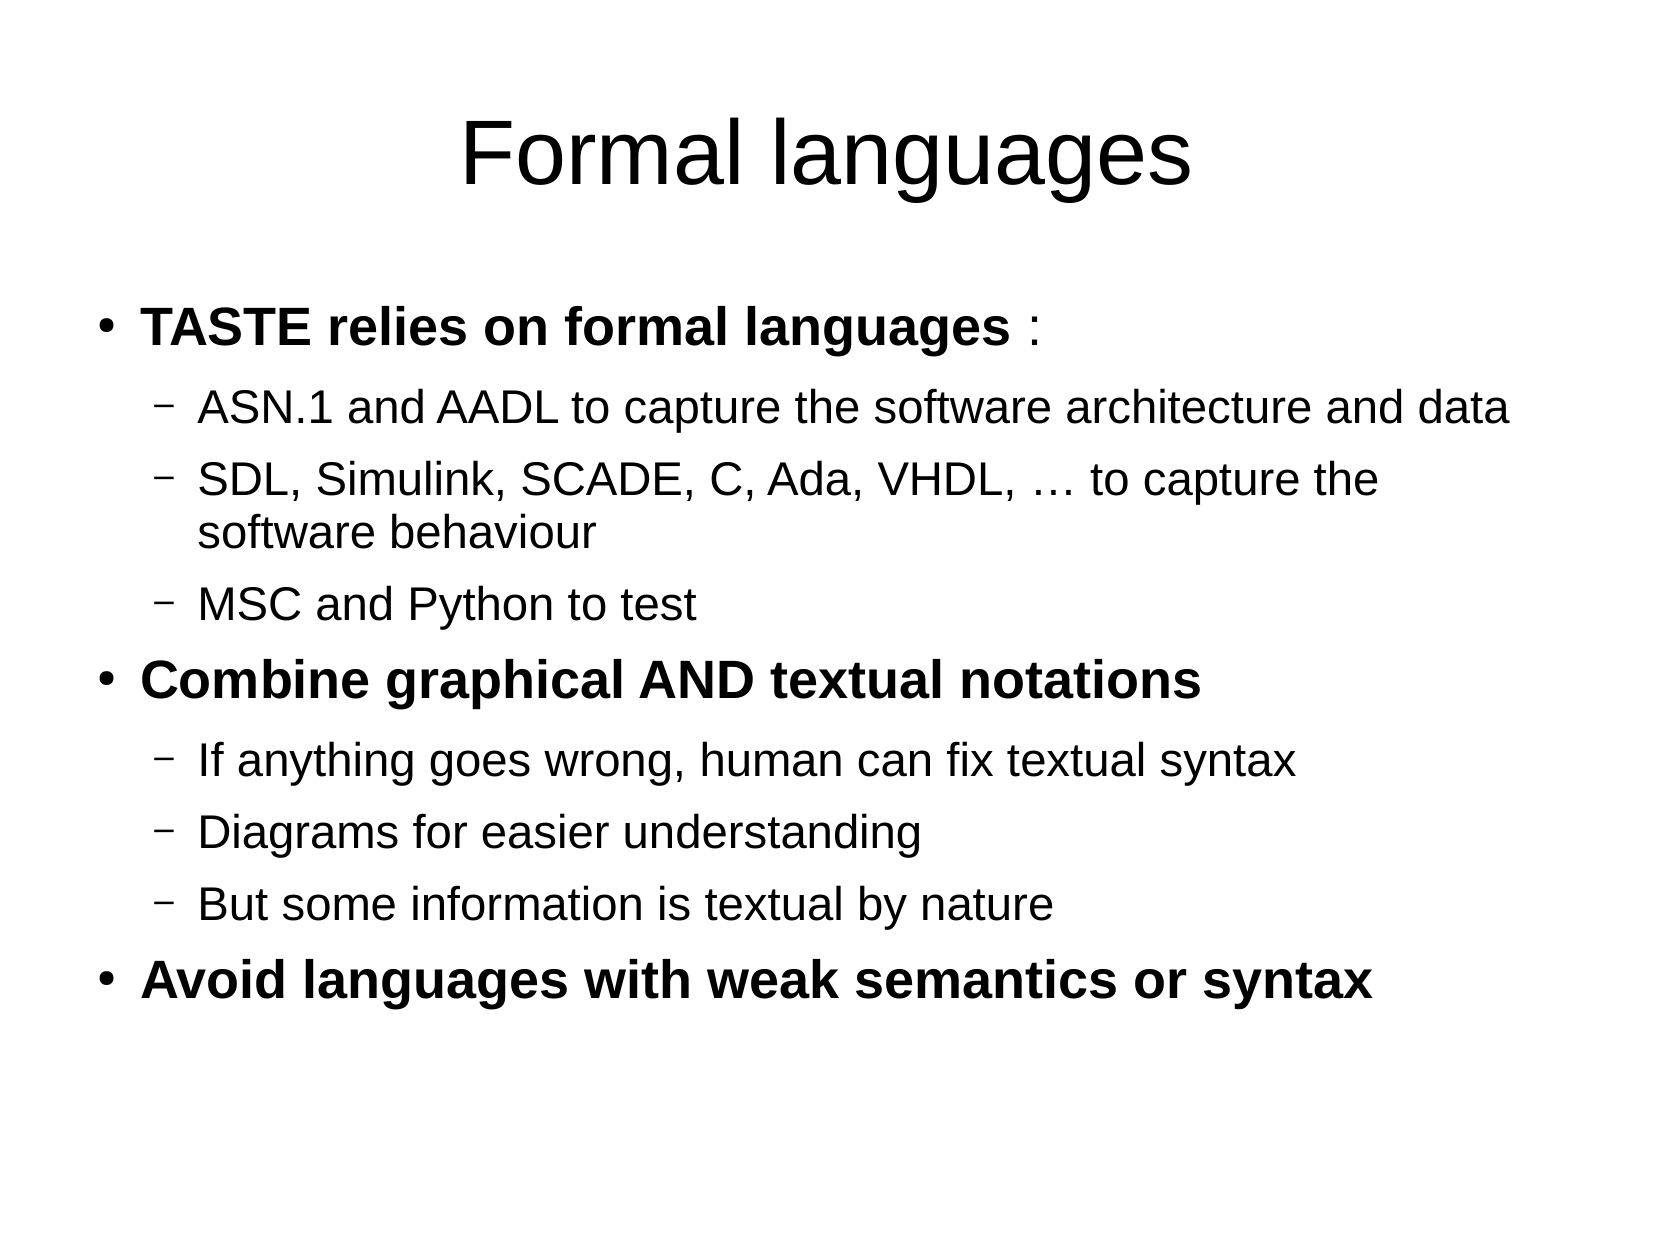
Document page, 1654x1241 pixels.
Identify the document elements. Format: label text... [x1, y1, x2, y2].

list TASTE relies on formal languages : ASN.1 and AADL to capture the software architecture and data SDL, Simulink, SCADE, C, Ada, VHDL, … to capture the software behaviour MSC and Python to test Combine graphical AND textual notations If anything goes wrong, human can fix textual syntax Diagrams for easier understanding But some information is textual by nature Avoid languages with weak semantics or syntax [82, 296, 1538, 1016]
title Formal languages [82, 49, 1571, 257]
